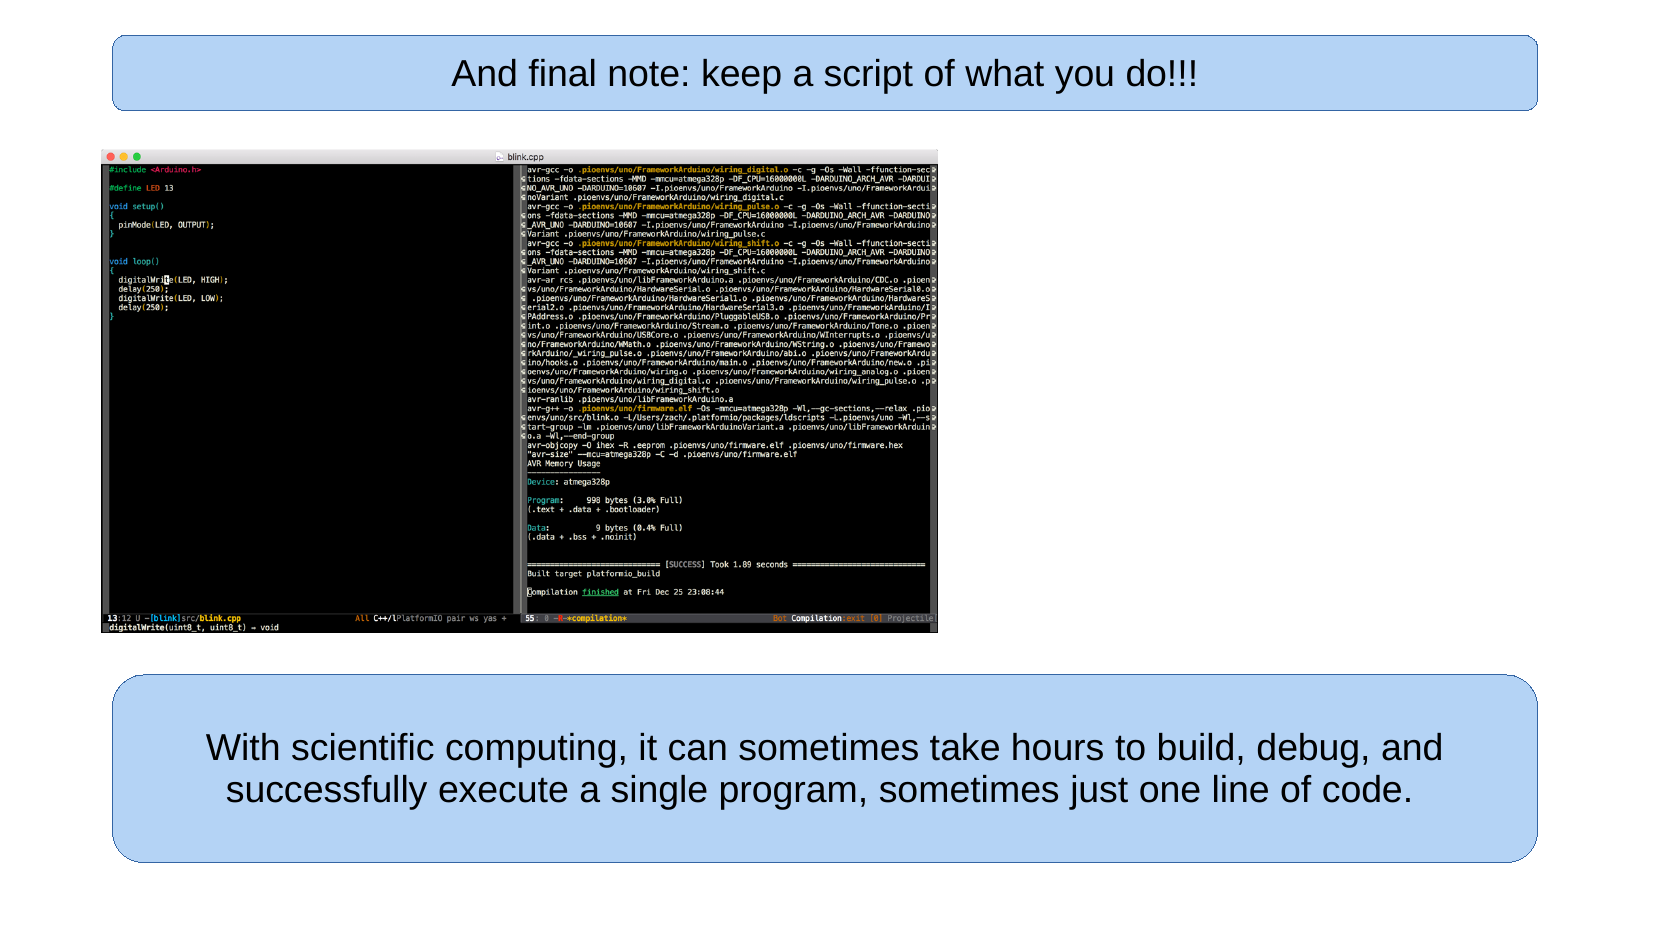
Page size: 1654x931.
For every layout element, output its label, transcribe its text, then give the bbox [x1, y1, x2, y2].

text_box With scientific computing, it can sometimes take hours to build, debug, and successfully execute a single program, sometimes just one line of code. [112, 674, 1538, 863]
text_box And final note: keep a script of what you do!!! [112, 35, 1538, 111]
picture [101, 149, 938, 633]
